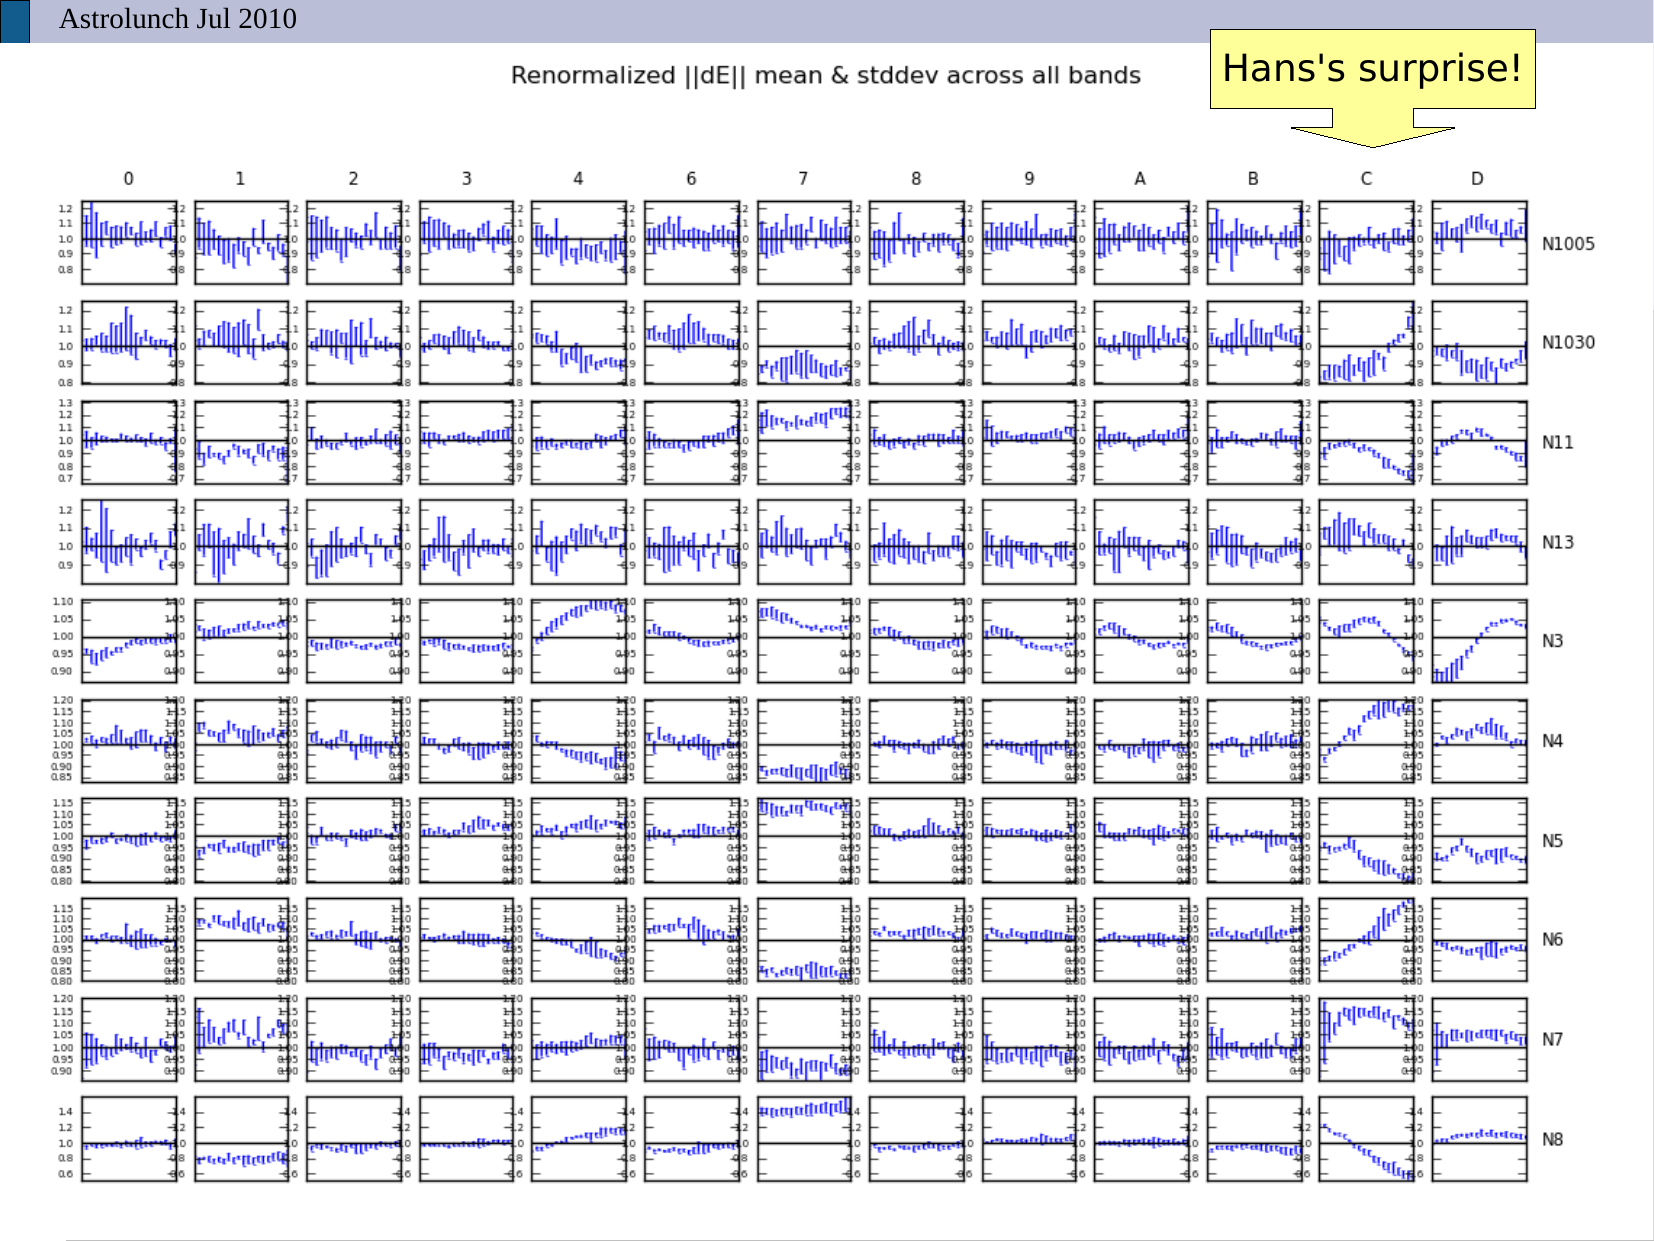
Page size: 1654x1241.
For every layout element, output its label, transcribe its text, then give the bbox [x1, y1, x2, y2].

text_box Hans's surprise! [1210, 29, 1536, 148]
picture [0, 43, 1654, 1241]
